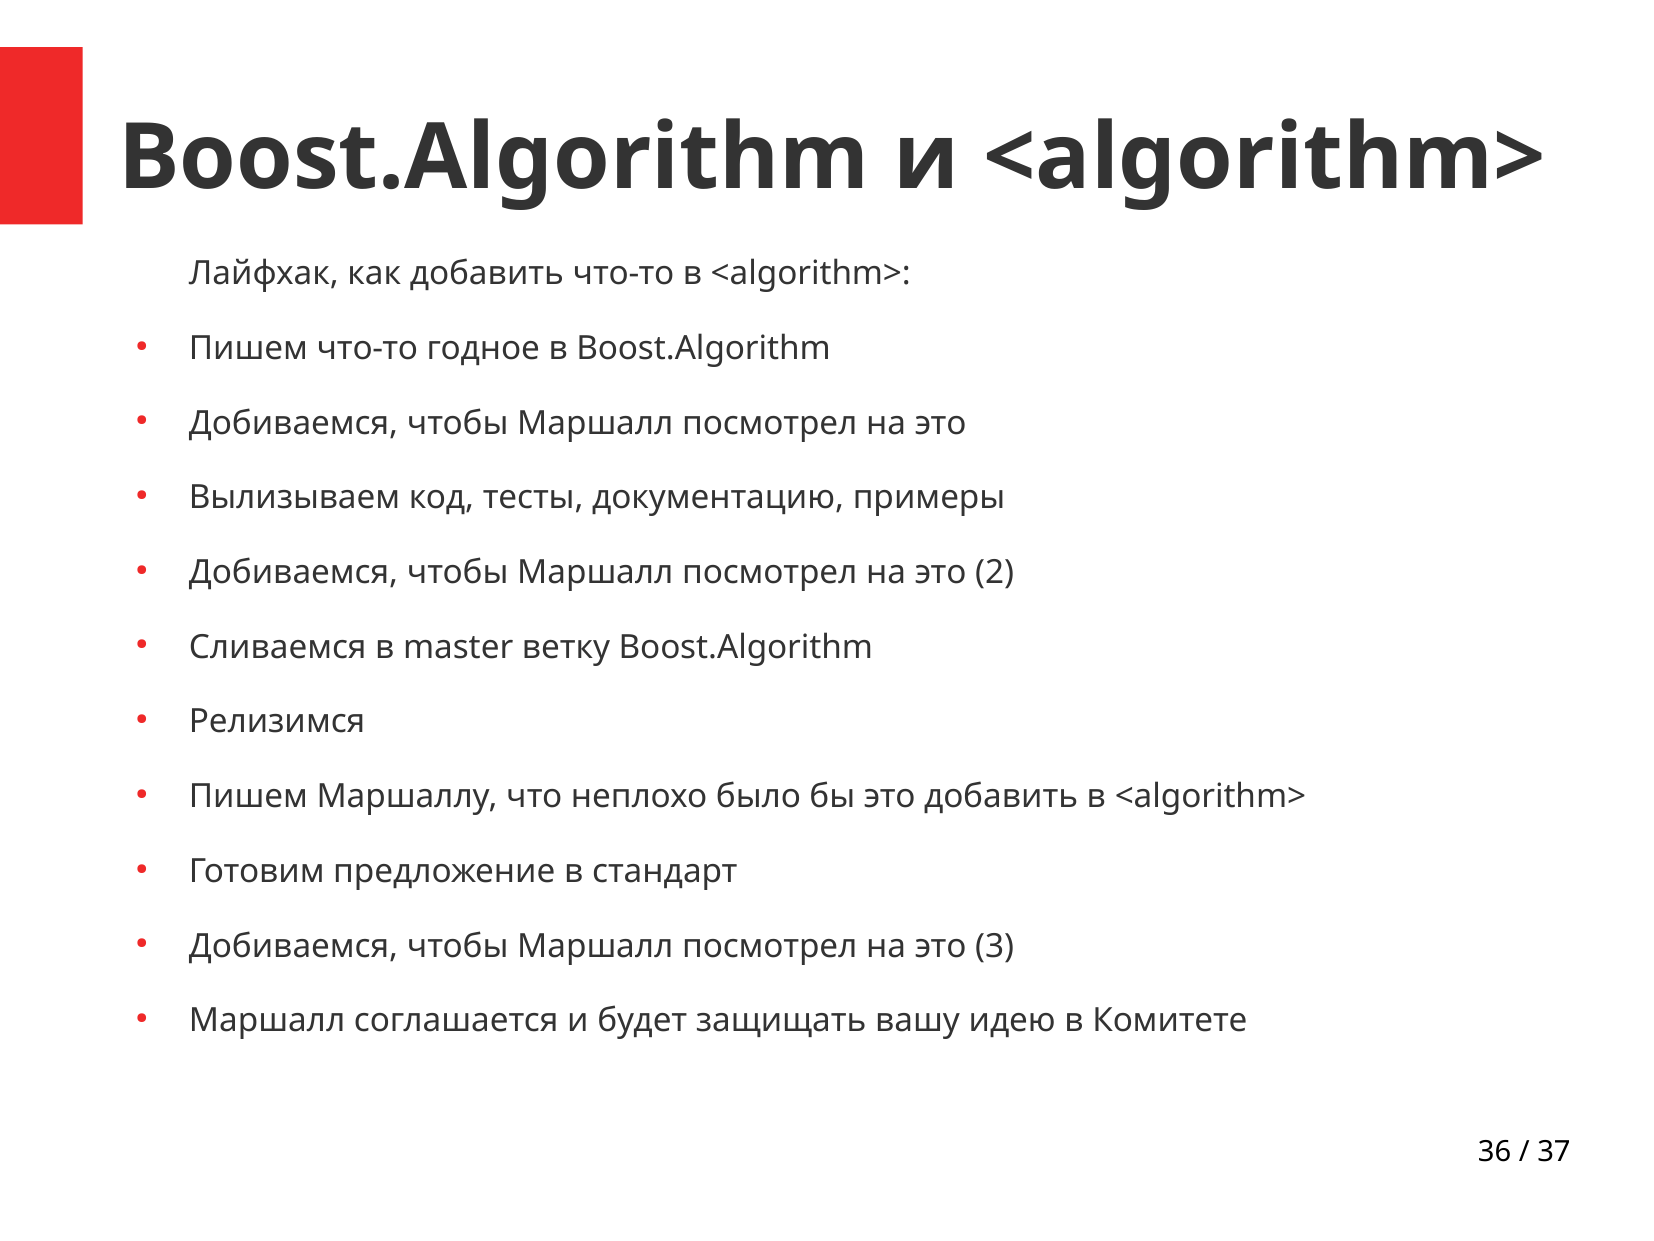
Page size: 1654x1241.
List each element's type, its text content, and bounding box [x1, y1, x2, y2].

list Лайфхак, как добавить что-то в <algorithm>: Пишем что-то годное в Boost.Algorithm Добиваемся, чтобы Маршалл посмотрел на это Вылизываем код, тесты, документацию, примеры Добиваемся, чтобы Маршалл посмотрел на это (2) Сливаемся в master ветку Boost.Algorithm Релизимся Пишем Маршаллу, что неплохо было бы это добавить в <algorithm> Готовим предложение в стандарт Добиваемся, чтобы Маршалл посмотрел на это (3) Маршалл соглашается и будет защищать вашу идею в Комитете [118, 249, 1536, 1123]
title Boost.Algorithm и <algorithm> [118, 49, 1571, 257]
